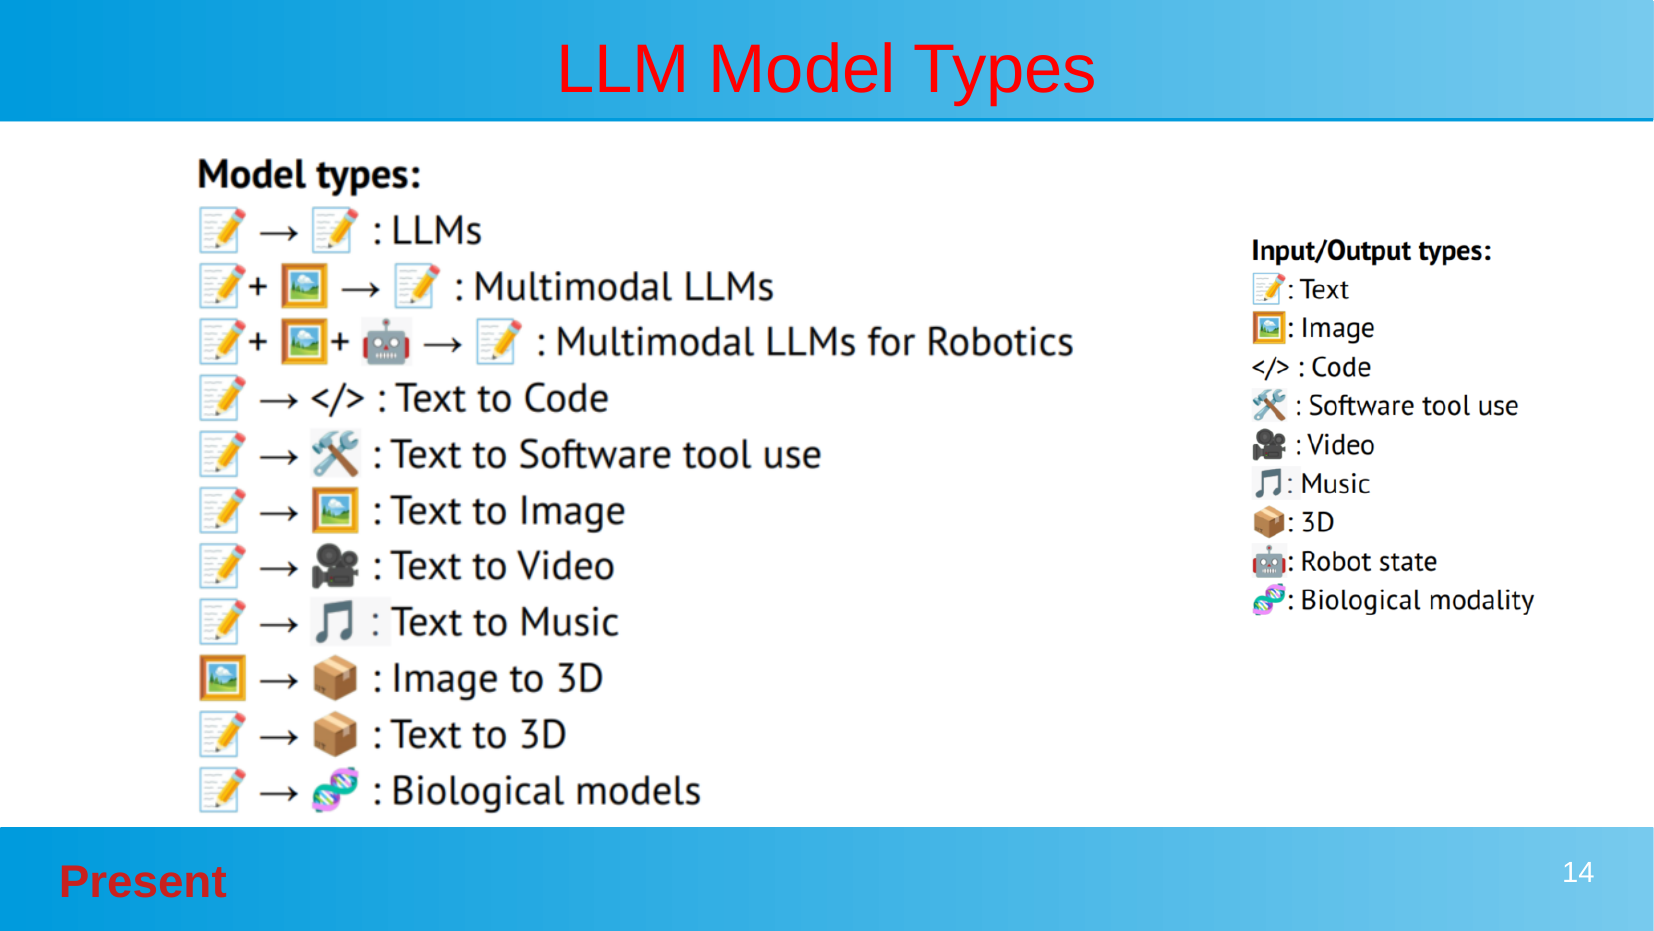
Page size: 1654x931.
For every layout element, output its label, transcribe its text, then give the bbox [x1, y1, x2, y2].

picture [1239, 224, 1576, 627]
title LLM Model Types [59, 29, 1595, 108]
picture [161, 132, 1126, 826]
